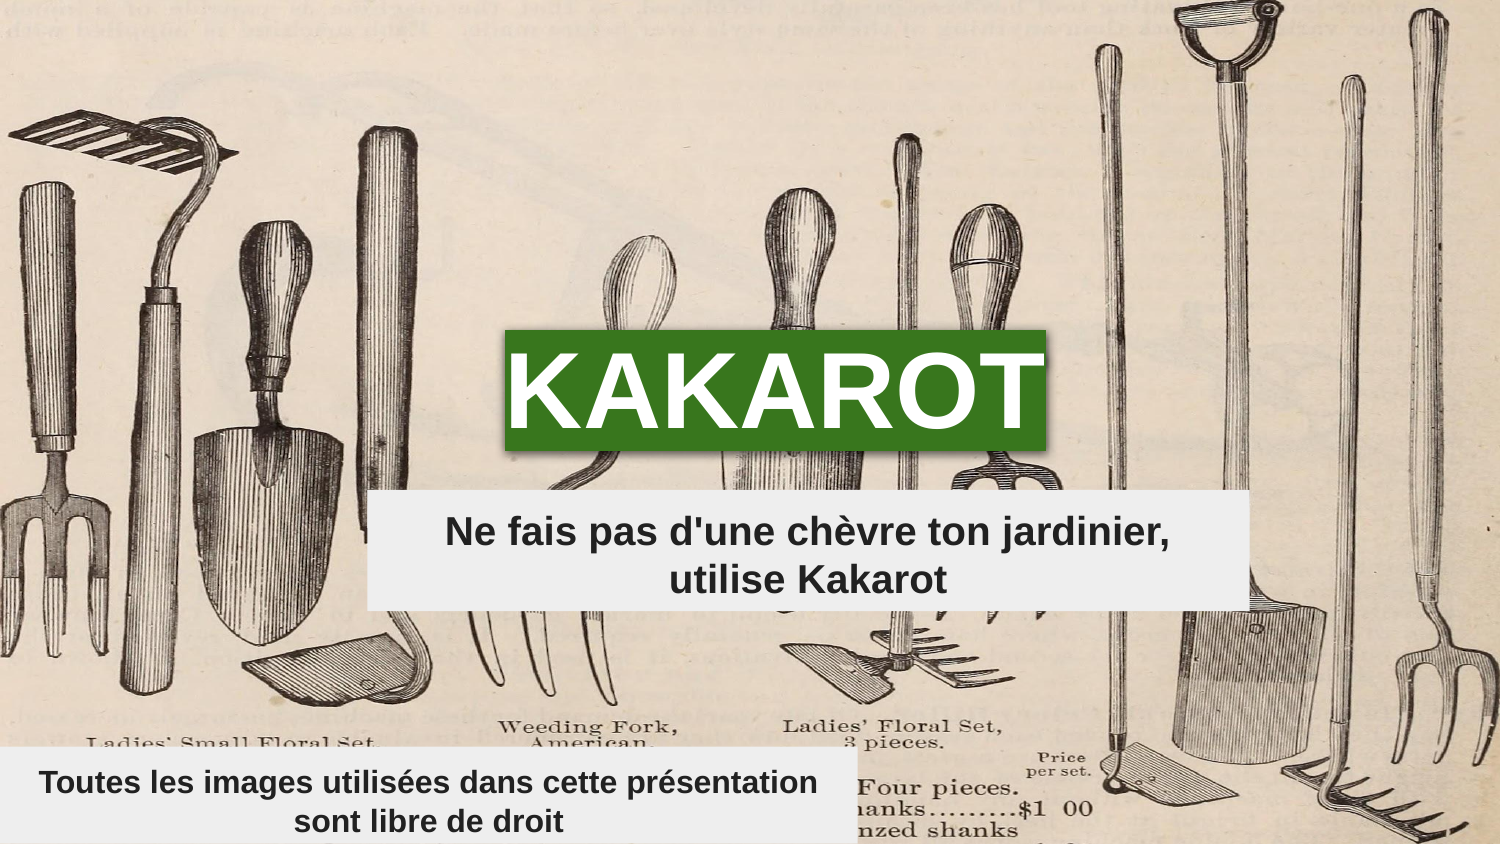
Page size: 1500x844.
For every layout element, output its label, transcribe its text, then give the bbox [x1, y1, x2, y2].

subtitle Toutes les images utilisées dans cette présentation sont libre de droit [0, 746, 858, 844]
subtitle Ne fais pas d'une chèvre ton jardinier, utilise Kakarot [367, 489, 1250, 612]
picture [0, 0, 1500, 844]
title KAKAROT [208, 128, 1344, 465]
